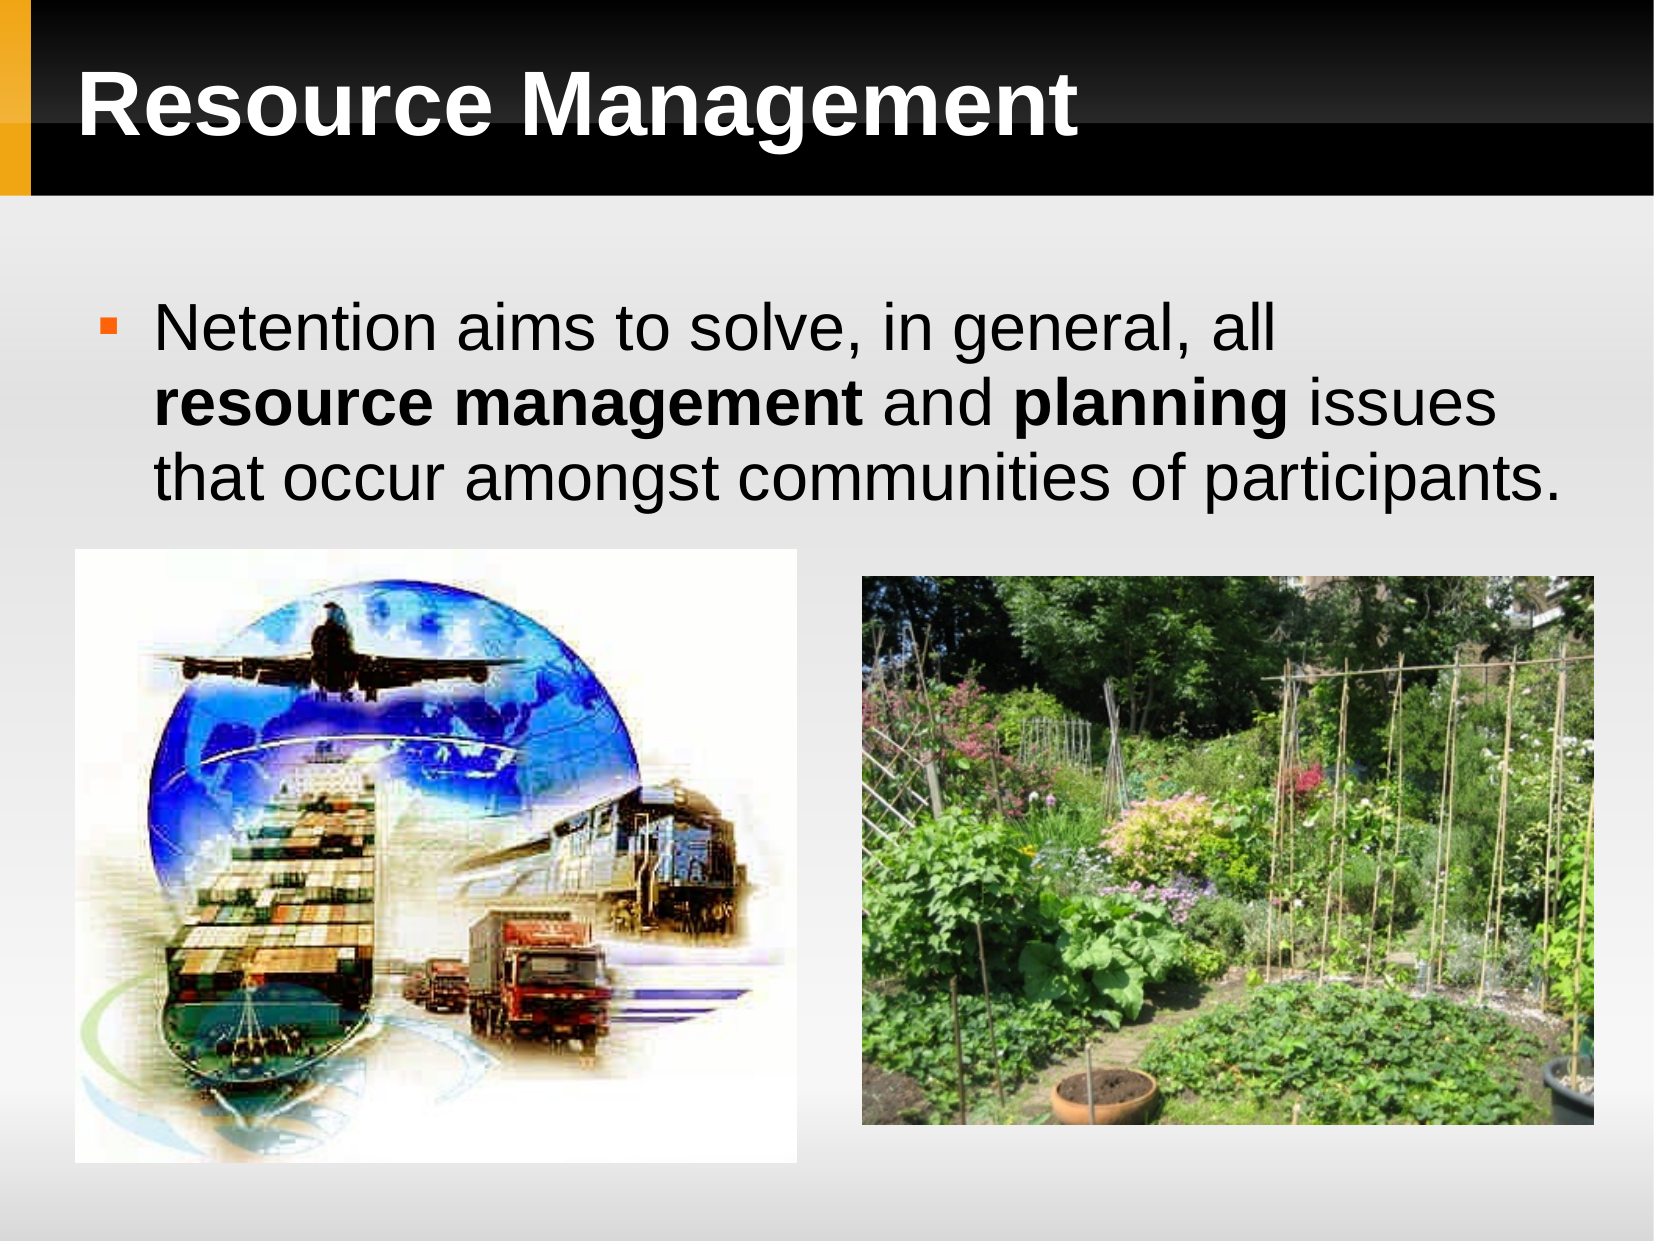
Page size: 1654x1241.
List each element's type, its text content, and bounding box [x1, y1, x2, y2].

list Netention aims to solve, in general, all resource management and planning issues that occur amongst communities of participants. [82, 290, 1571, 1109]
picture [0, 0, 1654, 1241]
title Resource Management [76, 7, 1565, 200]
